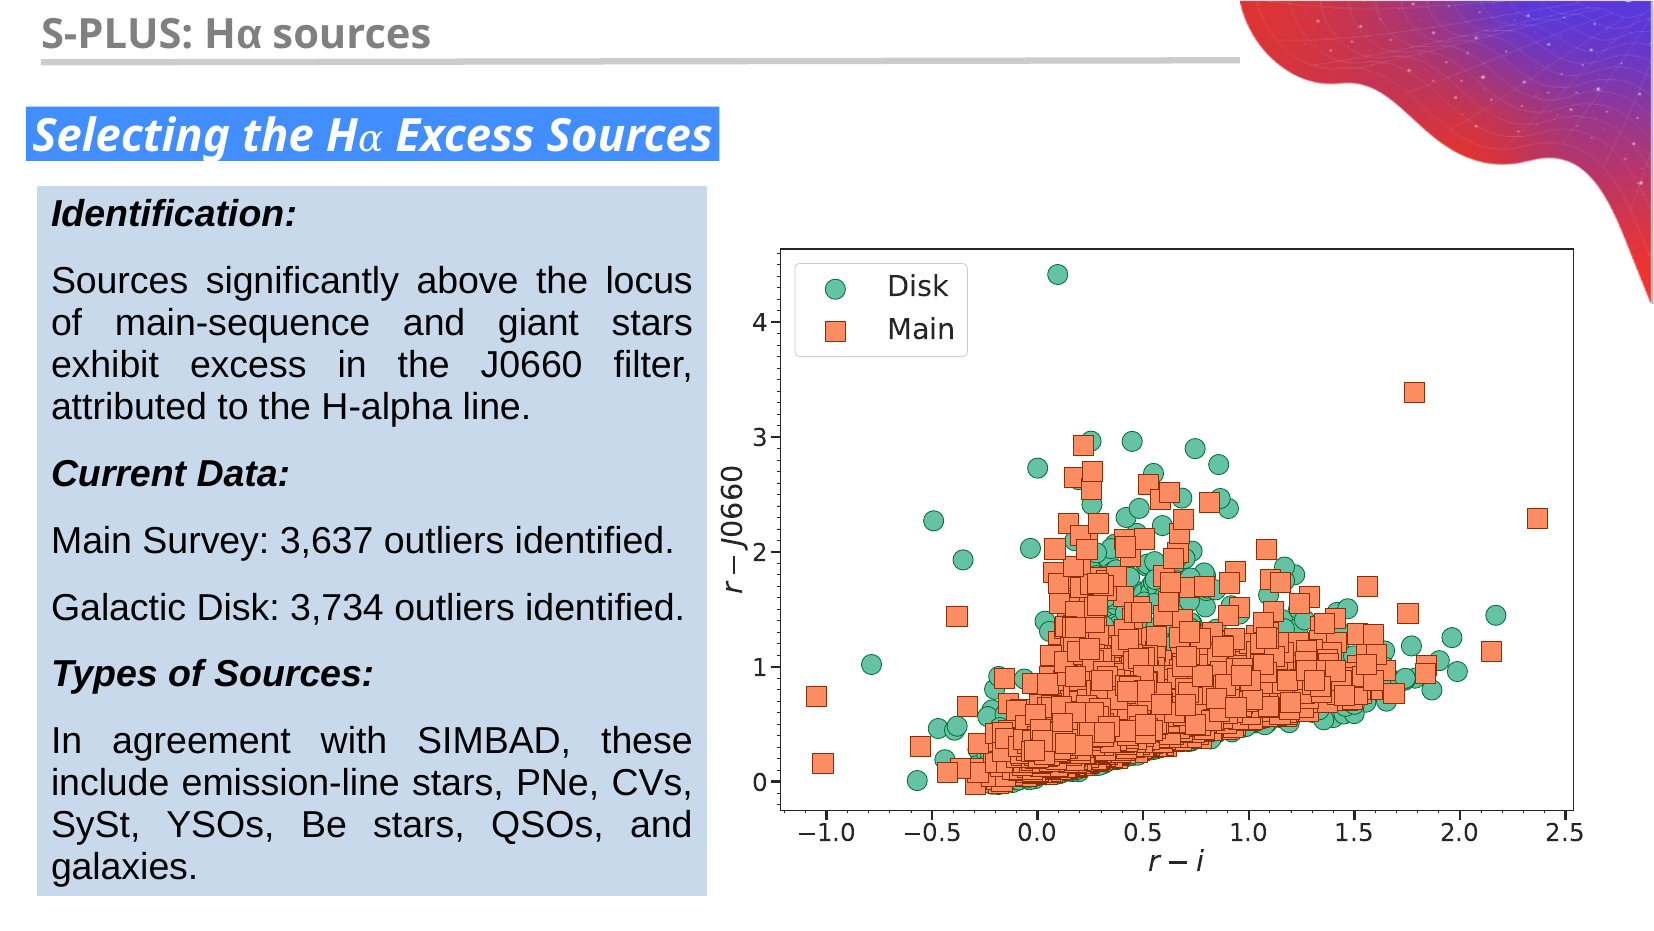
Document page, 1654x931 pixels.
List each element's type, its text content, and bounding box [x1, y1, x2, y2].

text_box S-PLUS: Hα sources [26, 0, 477, 72]
picture [707, 0, 1654, 891]
text_box Identification: Sources significantly above the locus of main-sequence and giant stars exhibit excess in the J0660 filter, attributed to the H-alpha line. Current Data: Main Survey: 3,637 outliers identified. Galactic Disk: 3,734 outliers identified. Types of Sources: In agreement with SIMBAD, these include emission-line stars, PNe, CVs, SySt, YSOs, Be stars, QSOs, and galaxies. [36, 185, 708, 895]
text_box Selecting the H𝛼 Excess Sources [25, 106, 720, 161]
